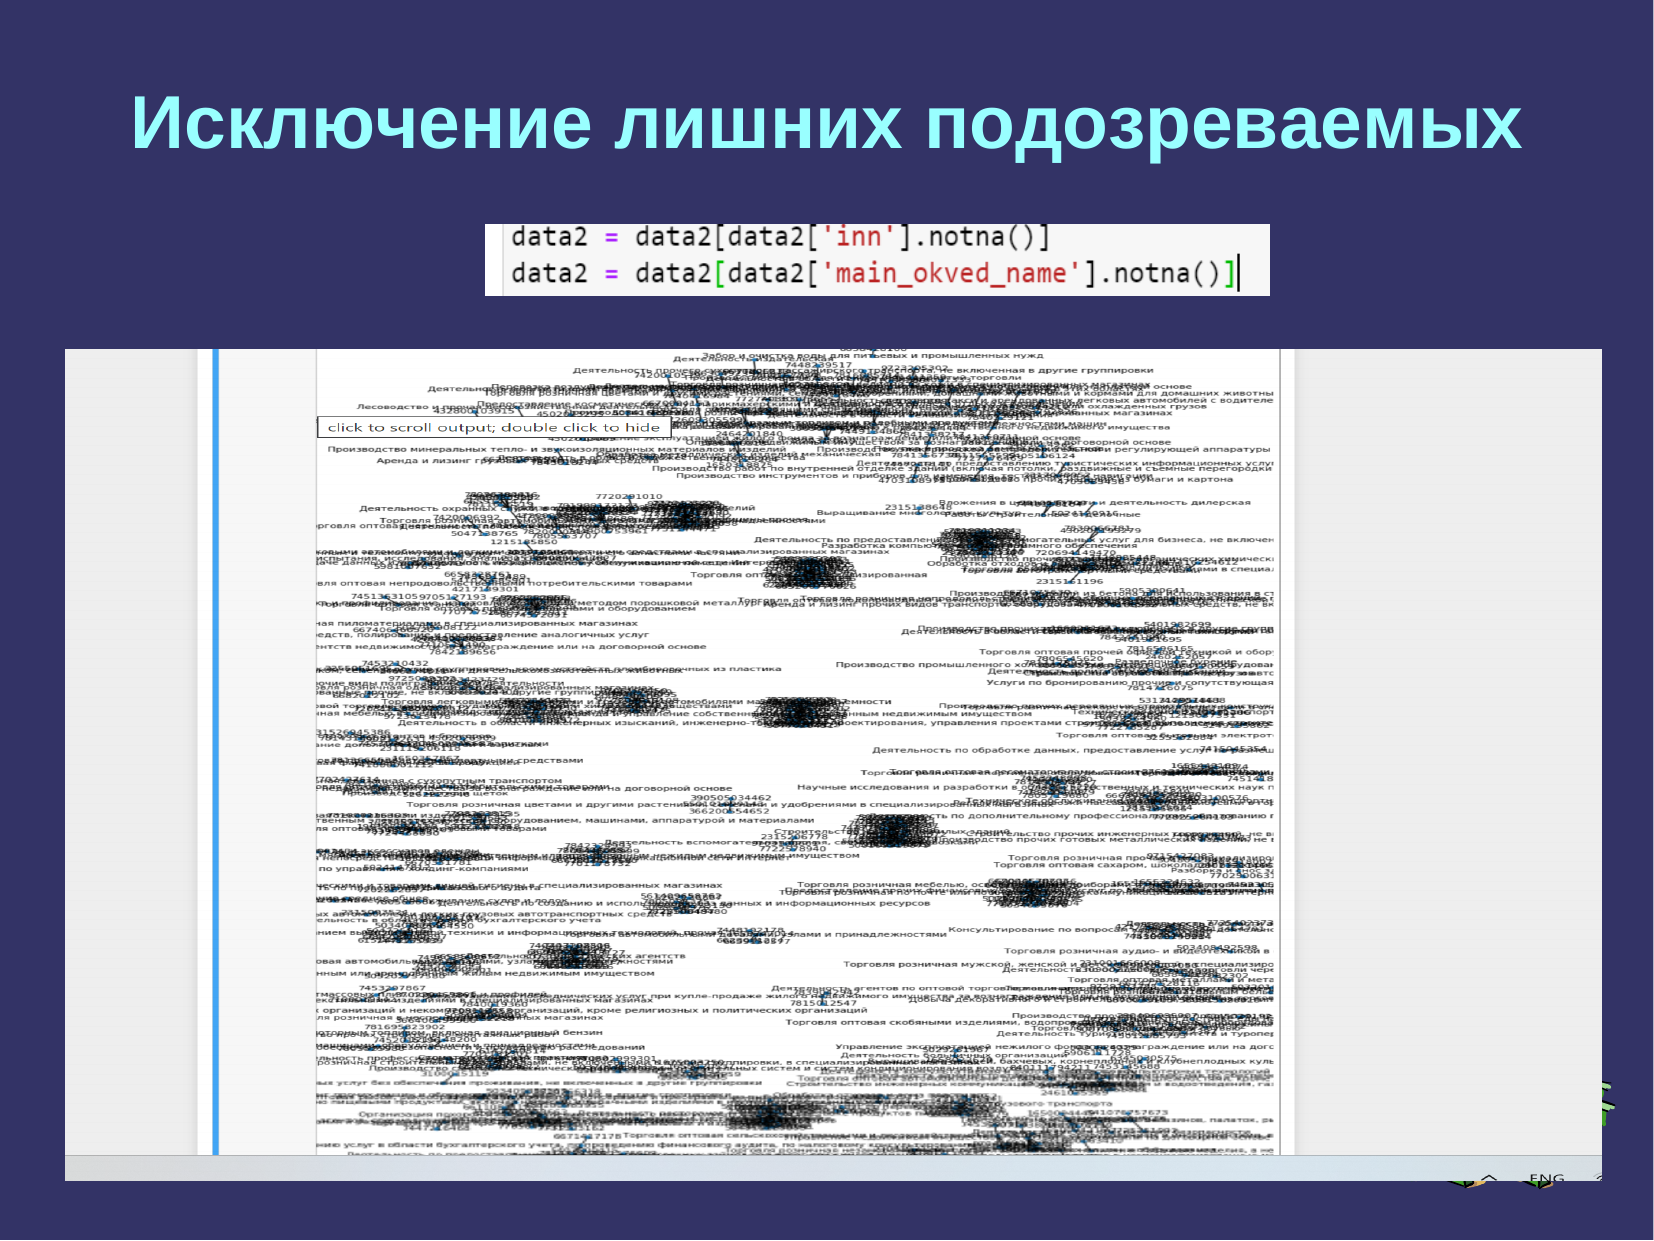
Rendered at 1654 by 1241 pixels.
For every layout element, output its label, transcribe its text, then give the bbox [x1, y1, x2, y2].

title Исключение лишних подозреваемых [121, 19, 1534, 227]
picture [485, 224, 1270, 296]
picture [65, 349, 1602, 1181]
